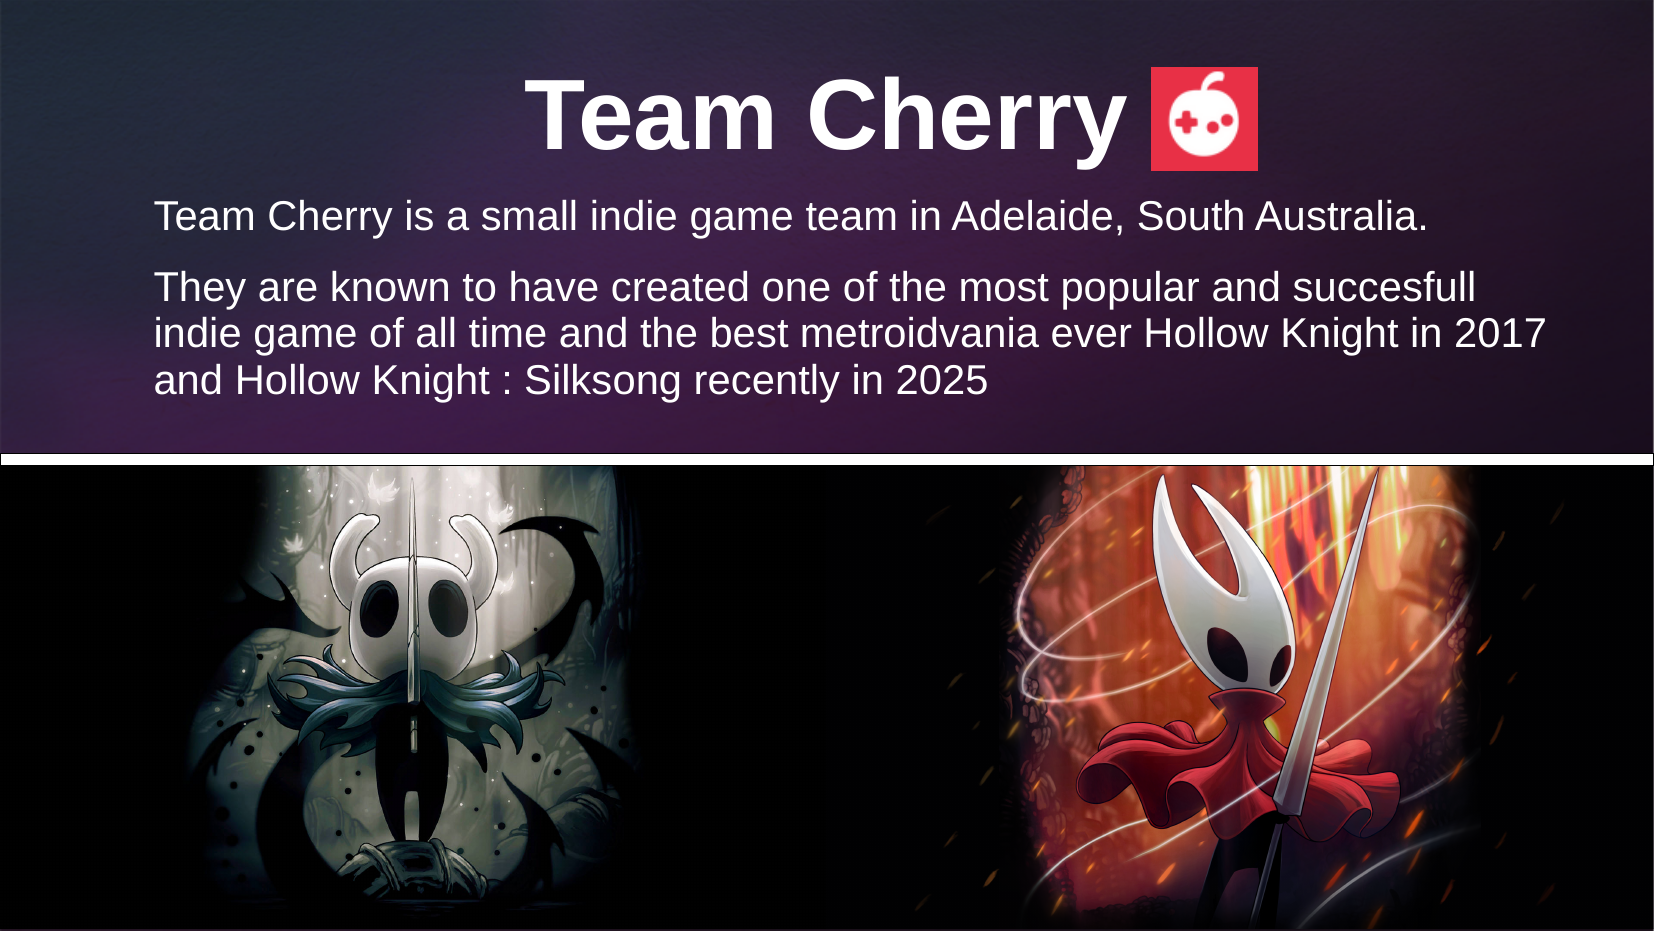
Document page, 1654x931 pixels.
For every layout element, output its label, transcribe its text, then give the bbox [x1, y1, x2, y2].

picture [0, 0, 1654, 453]
picture [0, 466, 1654, 931]
text_box [0, 453, 1654, 466]
picture [1151, 67, 1258, 171]
list Team Cherry is a small indie game team in Adelaide, South Australia. They are known to have created one of the most popular and succesfull indie game of all time and the best metroidvania ever Hollow Knight in 2017 and Hollow Knight : Silksong recently in 2025 [82, 192, 1571, 453]
title Team Cherry [82, 37, 1571, 192]
